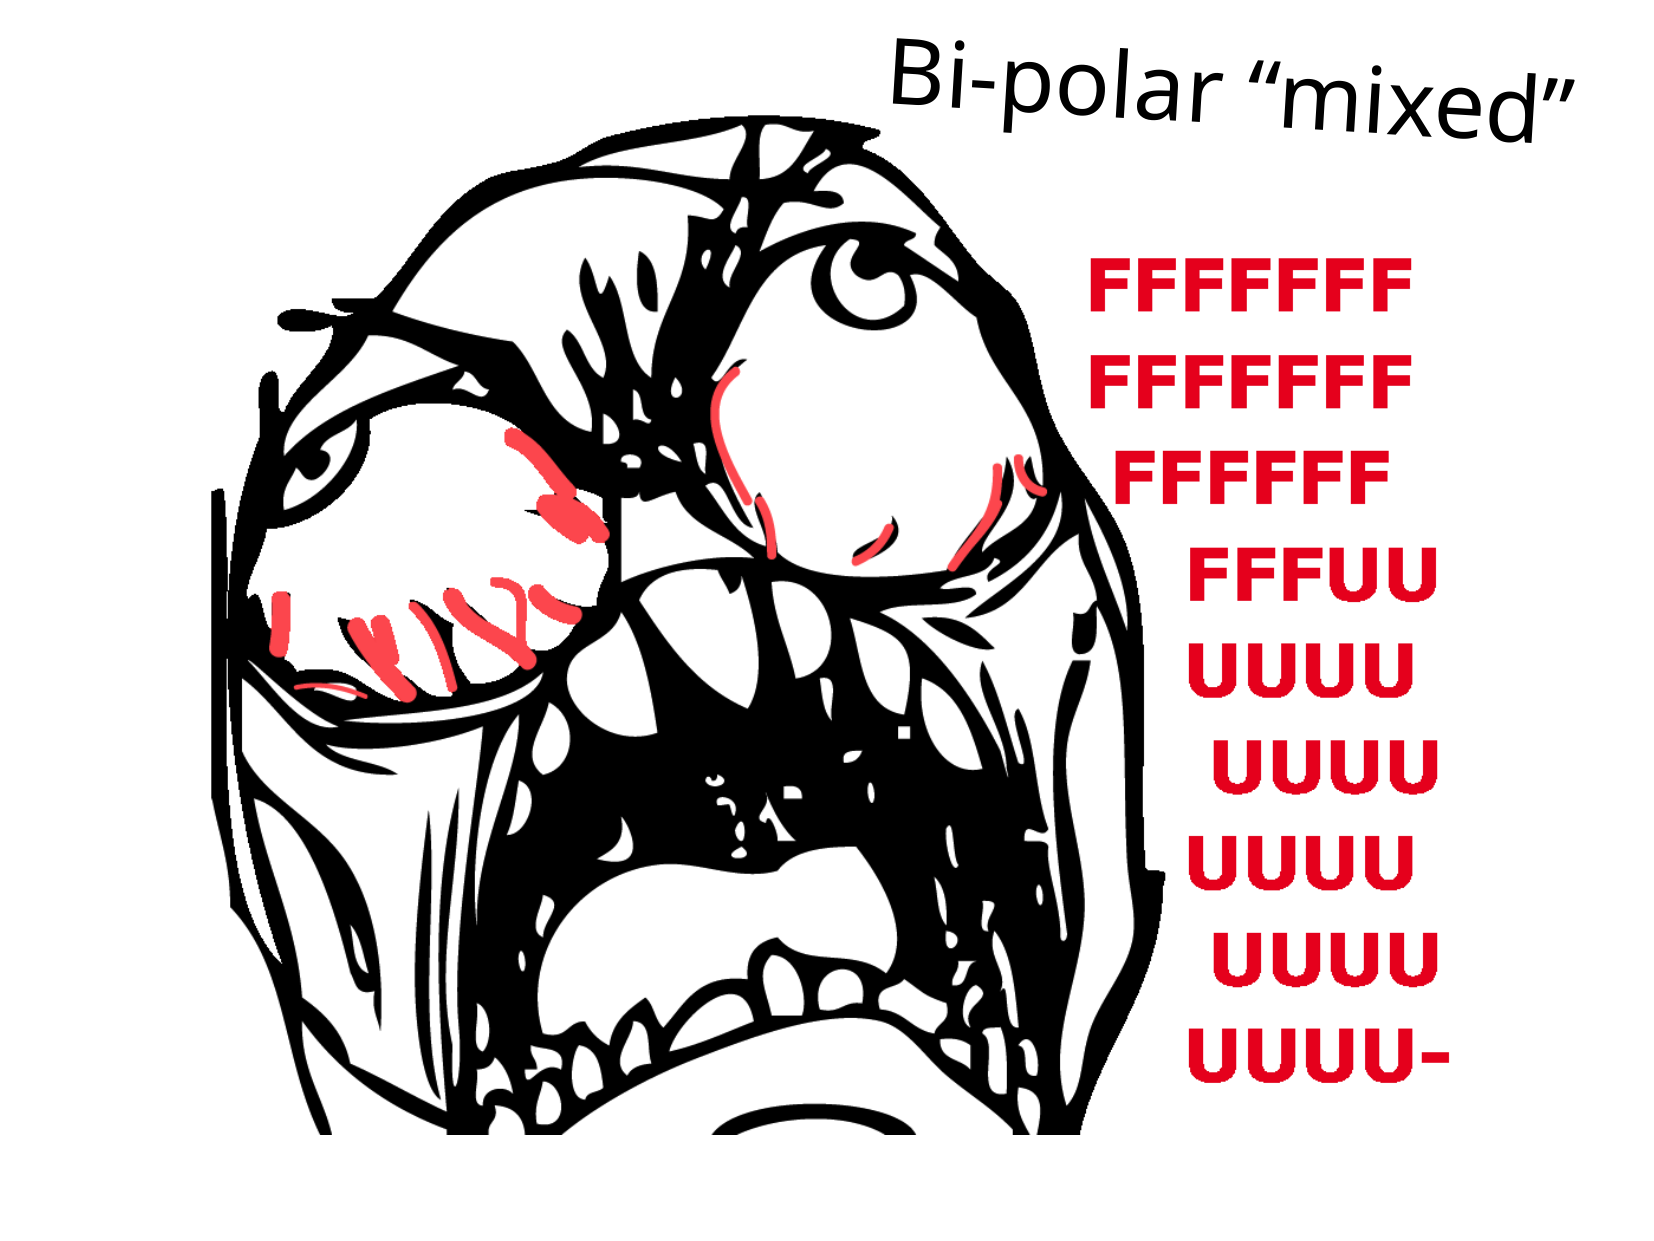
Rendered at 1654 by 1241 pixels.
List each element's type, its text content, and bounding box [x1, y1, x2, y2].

title Bi-polar “mixed” [481, 0, 1654, 220]
picture [209, 113, 1455, 1135]
